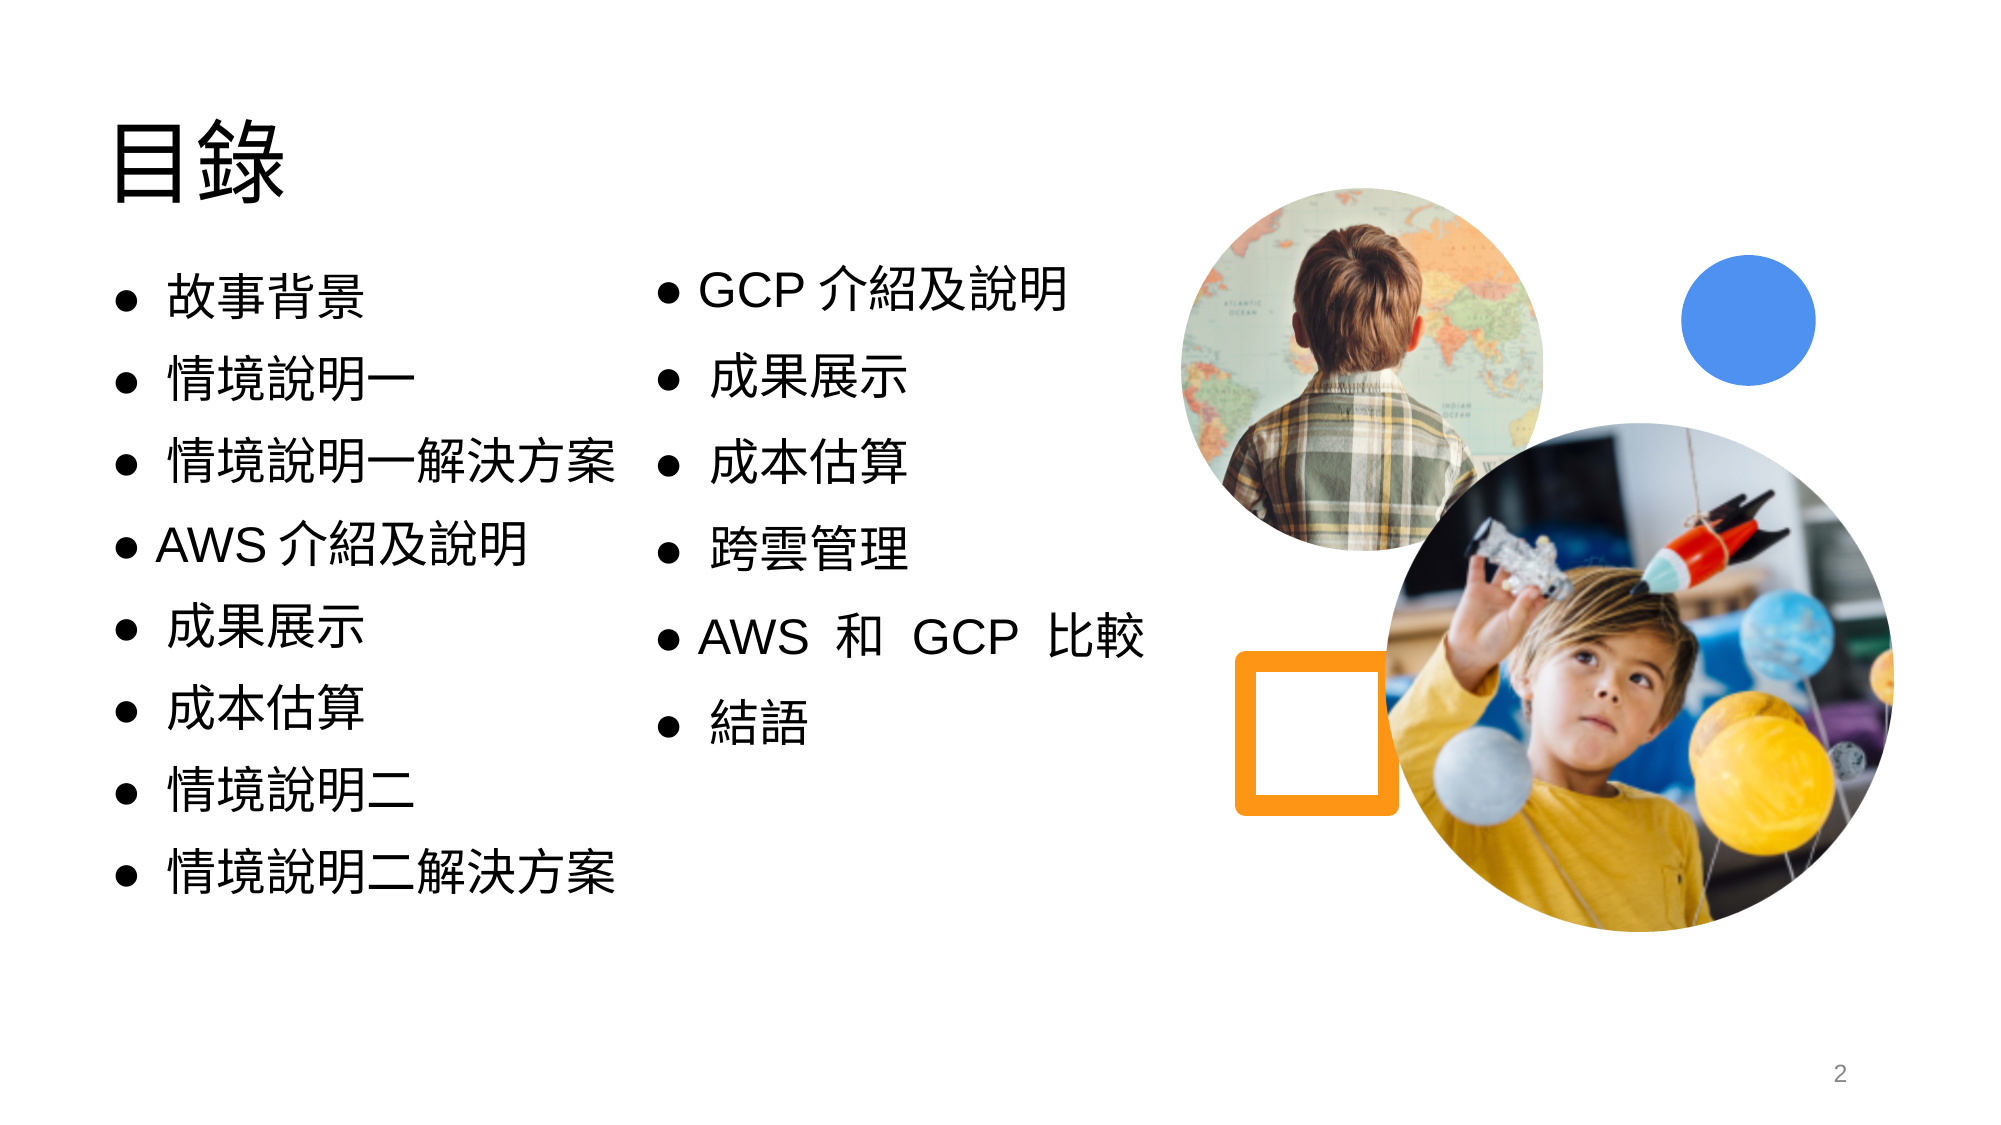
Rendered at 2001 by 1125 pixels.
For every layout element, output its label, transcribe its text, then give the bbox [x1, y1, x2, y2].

title 目錄 [88, 59, 1041, 278]
slide_number 1 [1412, 1042, 1863, 1103]
list ● 故事背景 ● 情境說明一 ● 情境說明一解決方案 ● AWS介紹及說明 ● 成果展示 ● 成本估算 ● 情境說明二 ● 情境說明二解決方案 [96, 257, 662, 1125]
picture [1181, 188, 1894, 932]
text_box ● GCP介紹及說明 ● 成果展示 ● 成本估算 ● 跨雲管理 ● AWS 和 GCP 比較 ● 結語 [638, 243, 1204, 1009]
